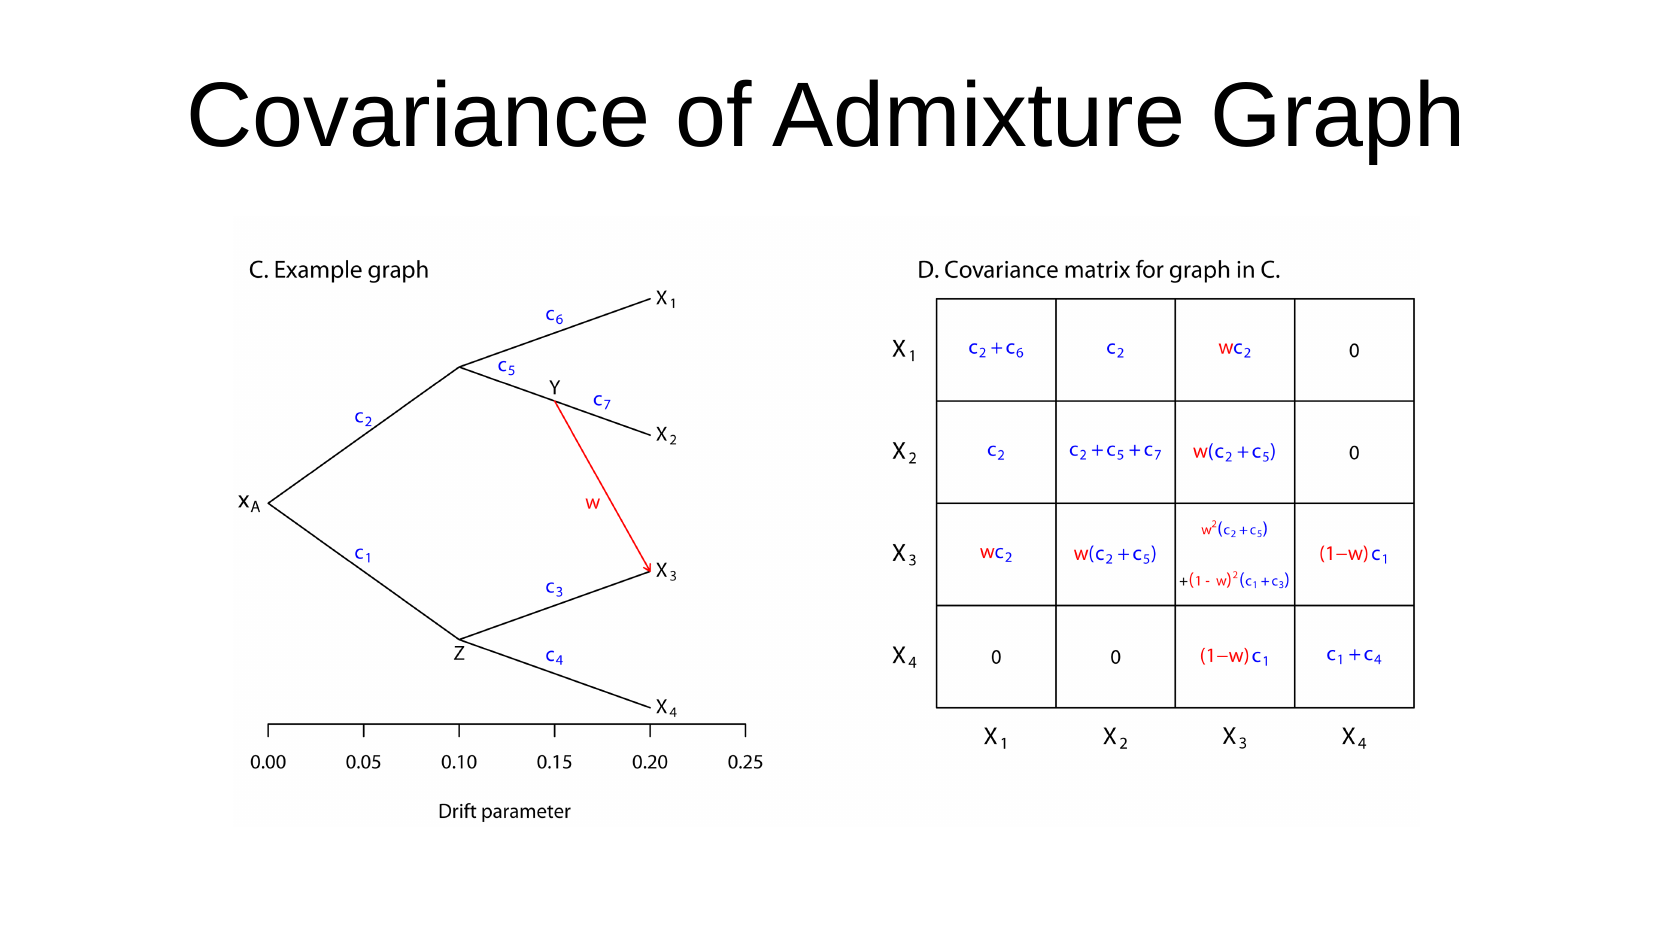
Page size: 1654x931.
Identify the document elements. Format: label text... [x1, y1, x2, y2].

picture [233, 216, 1420, 827]
title Covariance of Admixture Graph [82, 37, 1571, 193]
